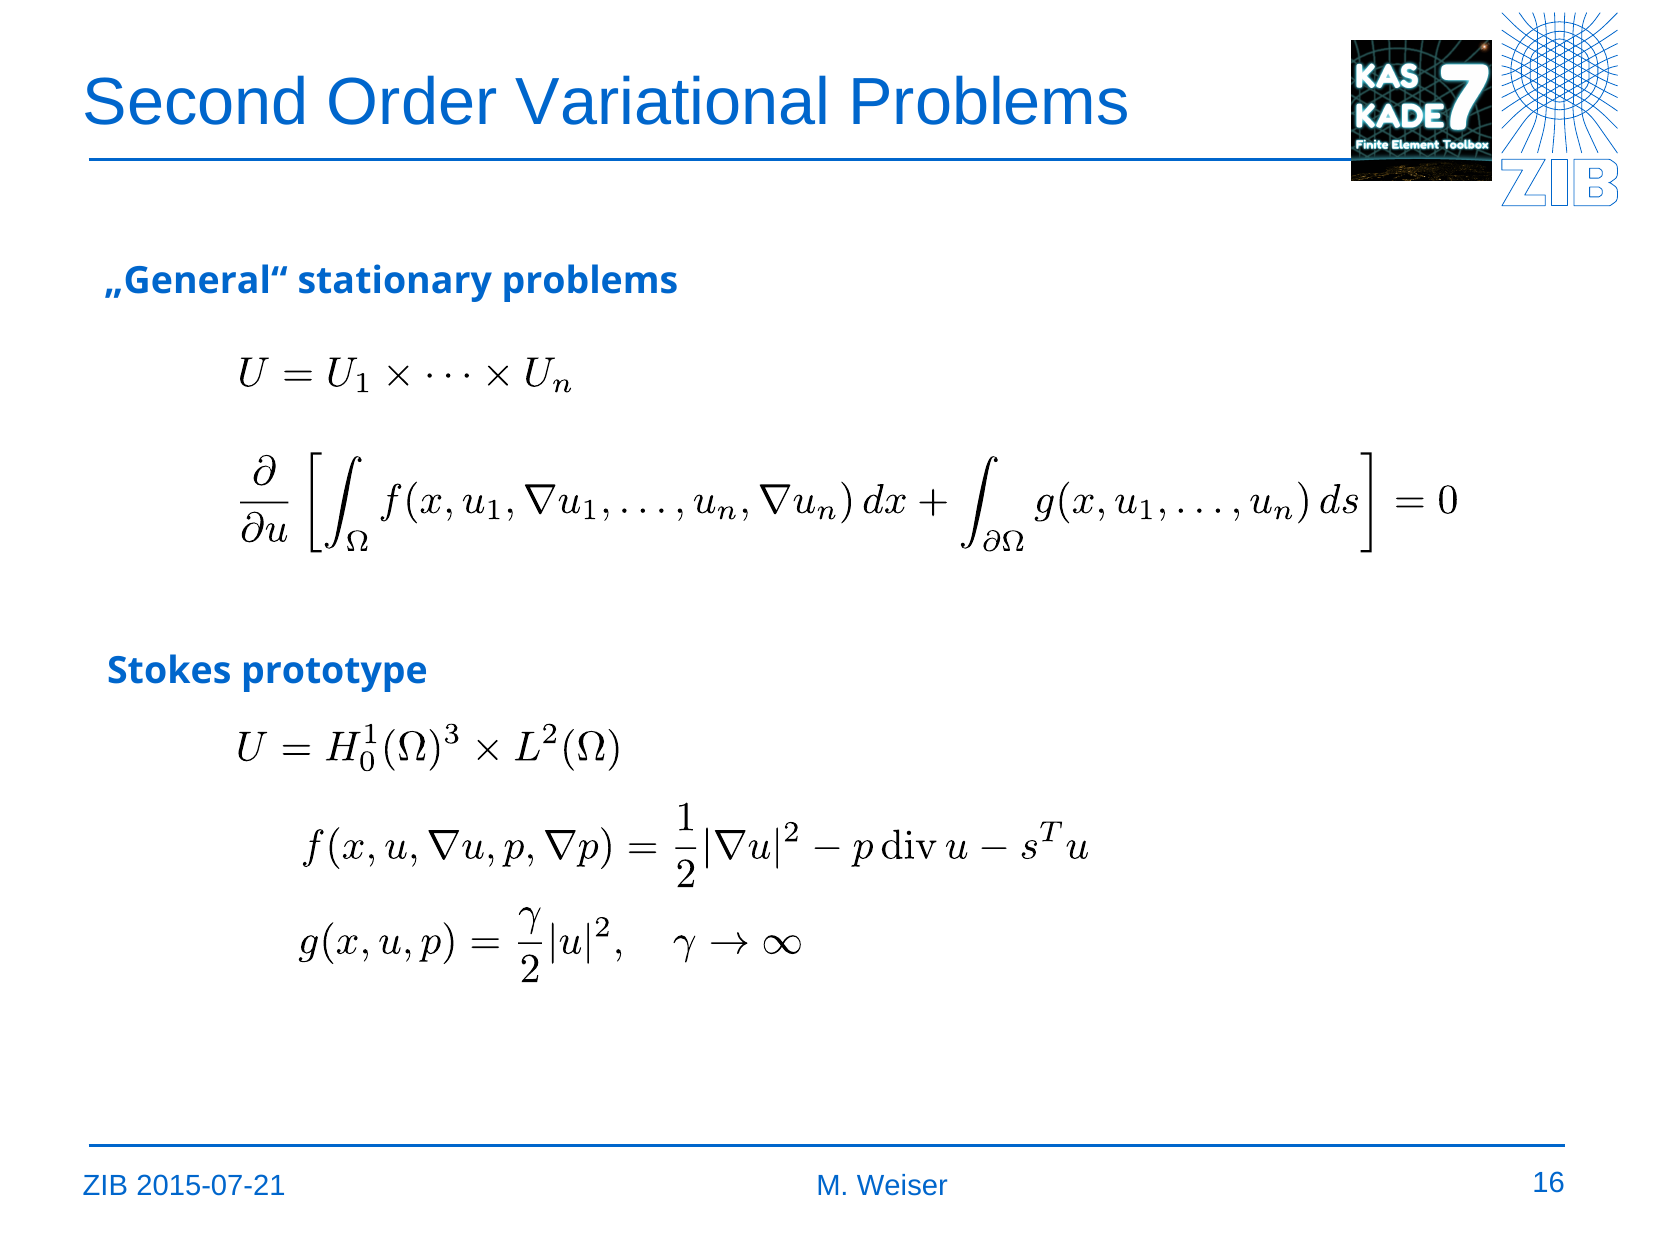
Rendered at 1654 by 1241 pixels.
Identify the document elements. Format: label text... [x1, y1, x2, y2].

picture [1351, 40, 1492, 181]
picture [238, 723, 619, 772]
picture [298, 906, 801, 983]
text_box „General“ stationary problems [89, 245, 675, 305]
picture [302, 802, 1088, 888]
text_box Stokes prototype [92, 636, 431, 696]
picture [240, 357, 572, 393]
title Second Order Variational Problems [82, 64, 1359, 139]
picture [240, 452, 1457, 553]
